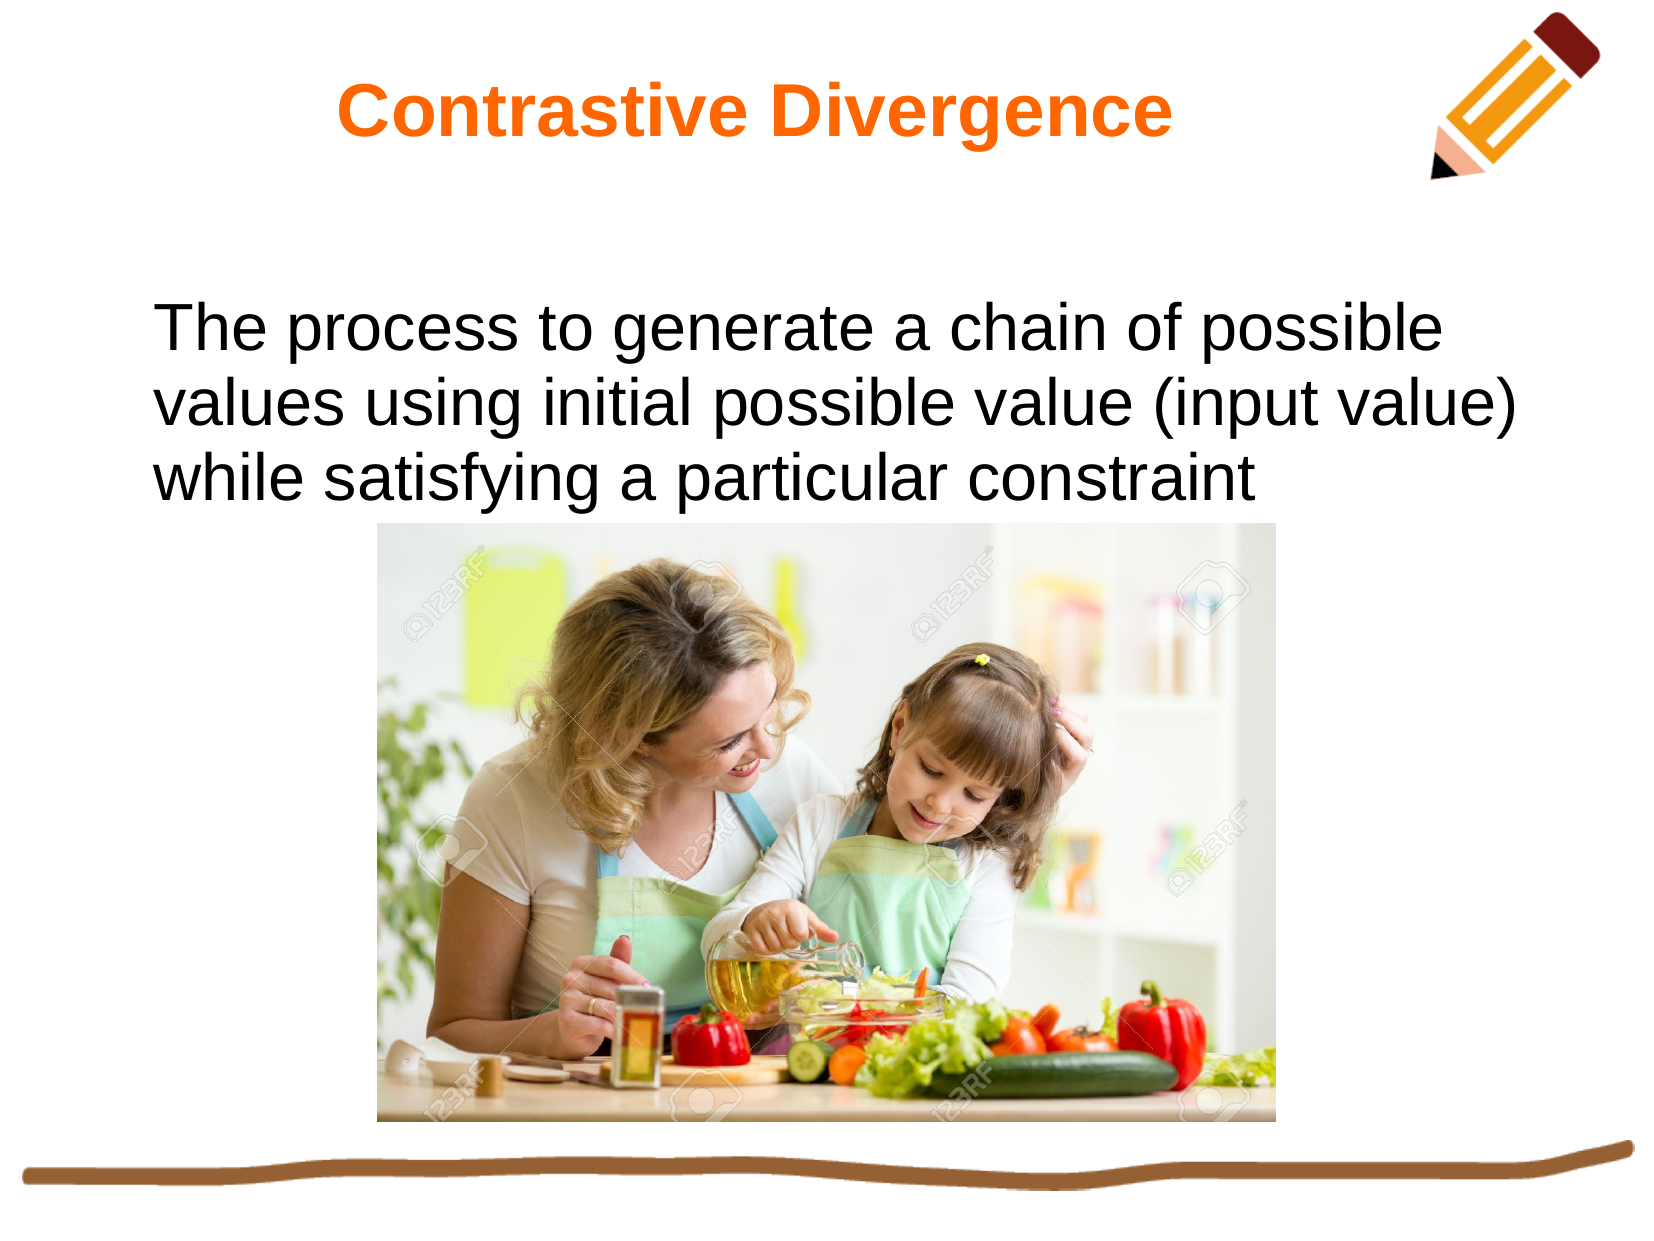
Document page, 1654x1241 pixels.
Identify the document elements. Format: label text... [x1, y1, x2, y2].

title Contrastive Divergence [82, 49, 1430, 172]
picture [1430, 12, 1601, 181]
picture [22, 1140, 1635, 1191]
picture [377, 523, 1276, 1122]
list The process to generate a chain of possible values using initial possible value (input value) while satisfying a particular constraint [82, 290, 1571, 1122]
